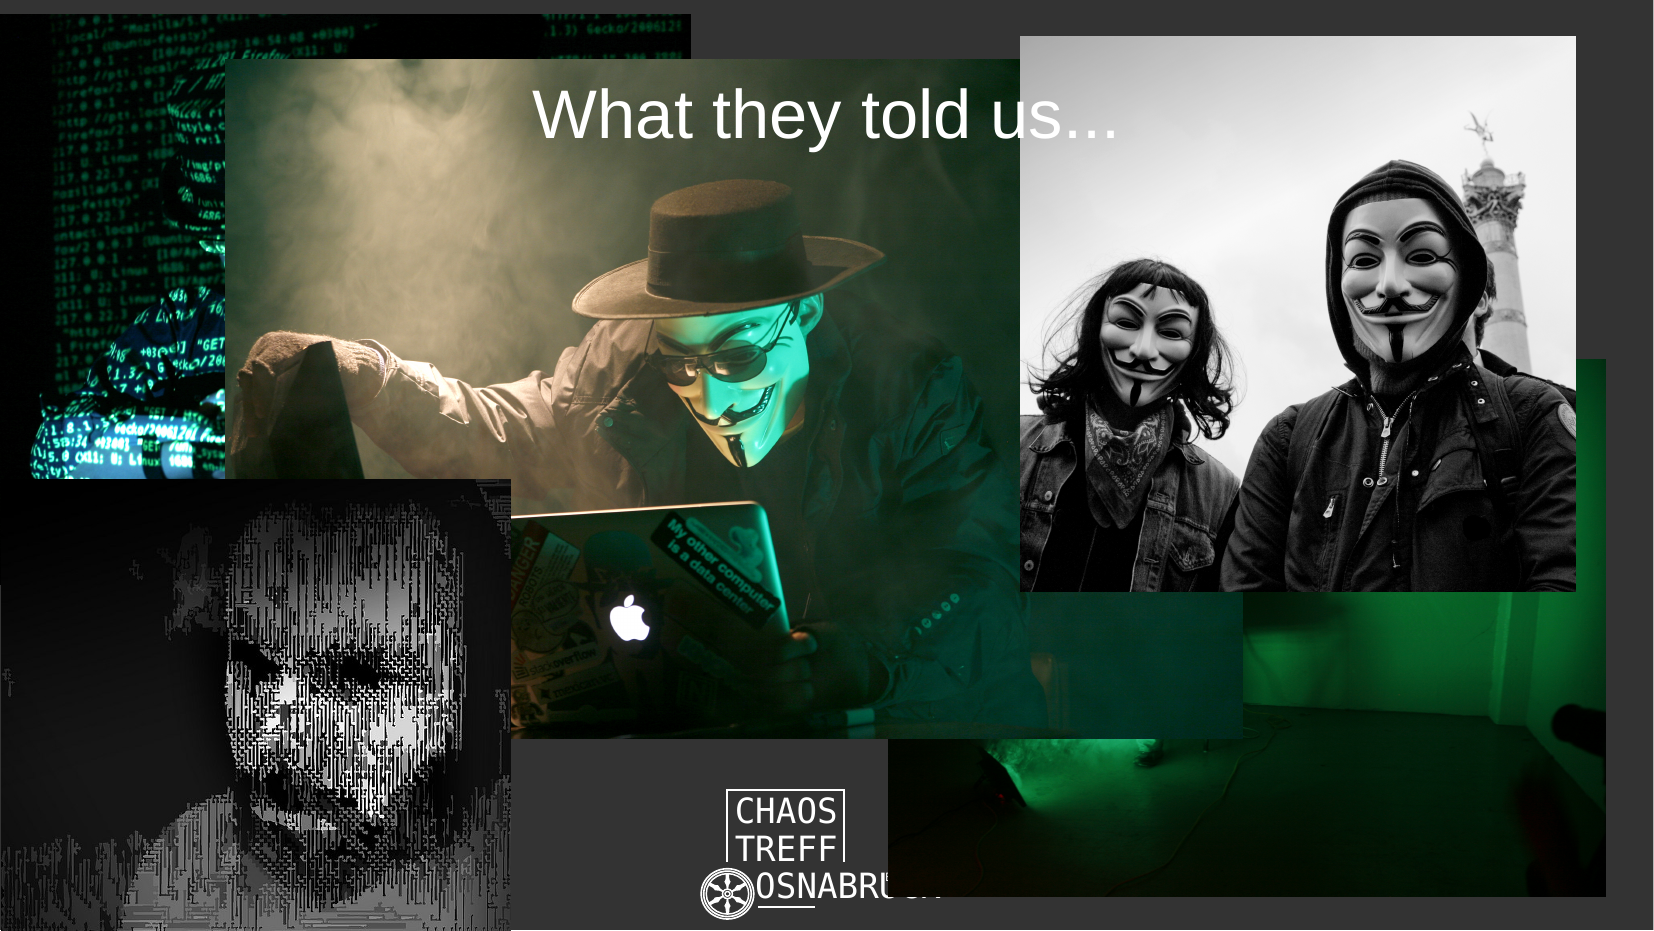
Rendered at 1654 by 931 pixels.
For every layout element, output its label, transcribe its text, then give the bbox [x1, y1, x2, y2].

picture [0, 14, 1606, 931]
title What they told us... [82, 37, 1571, 193]
